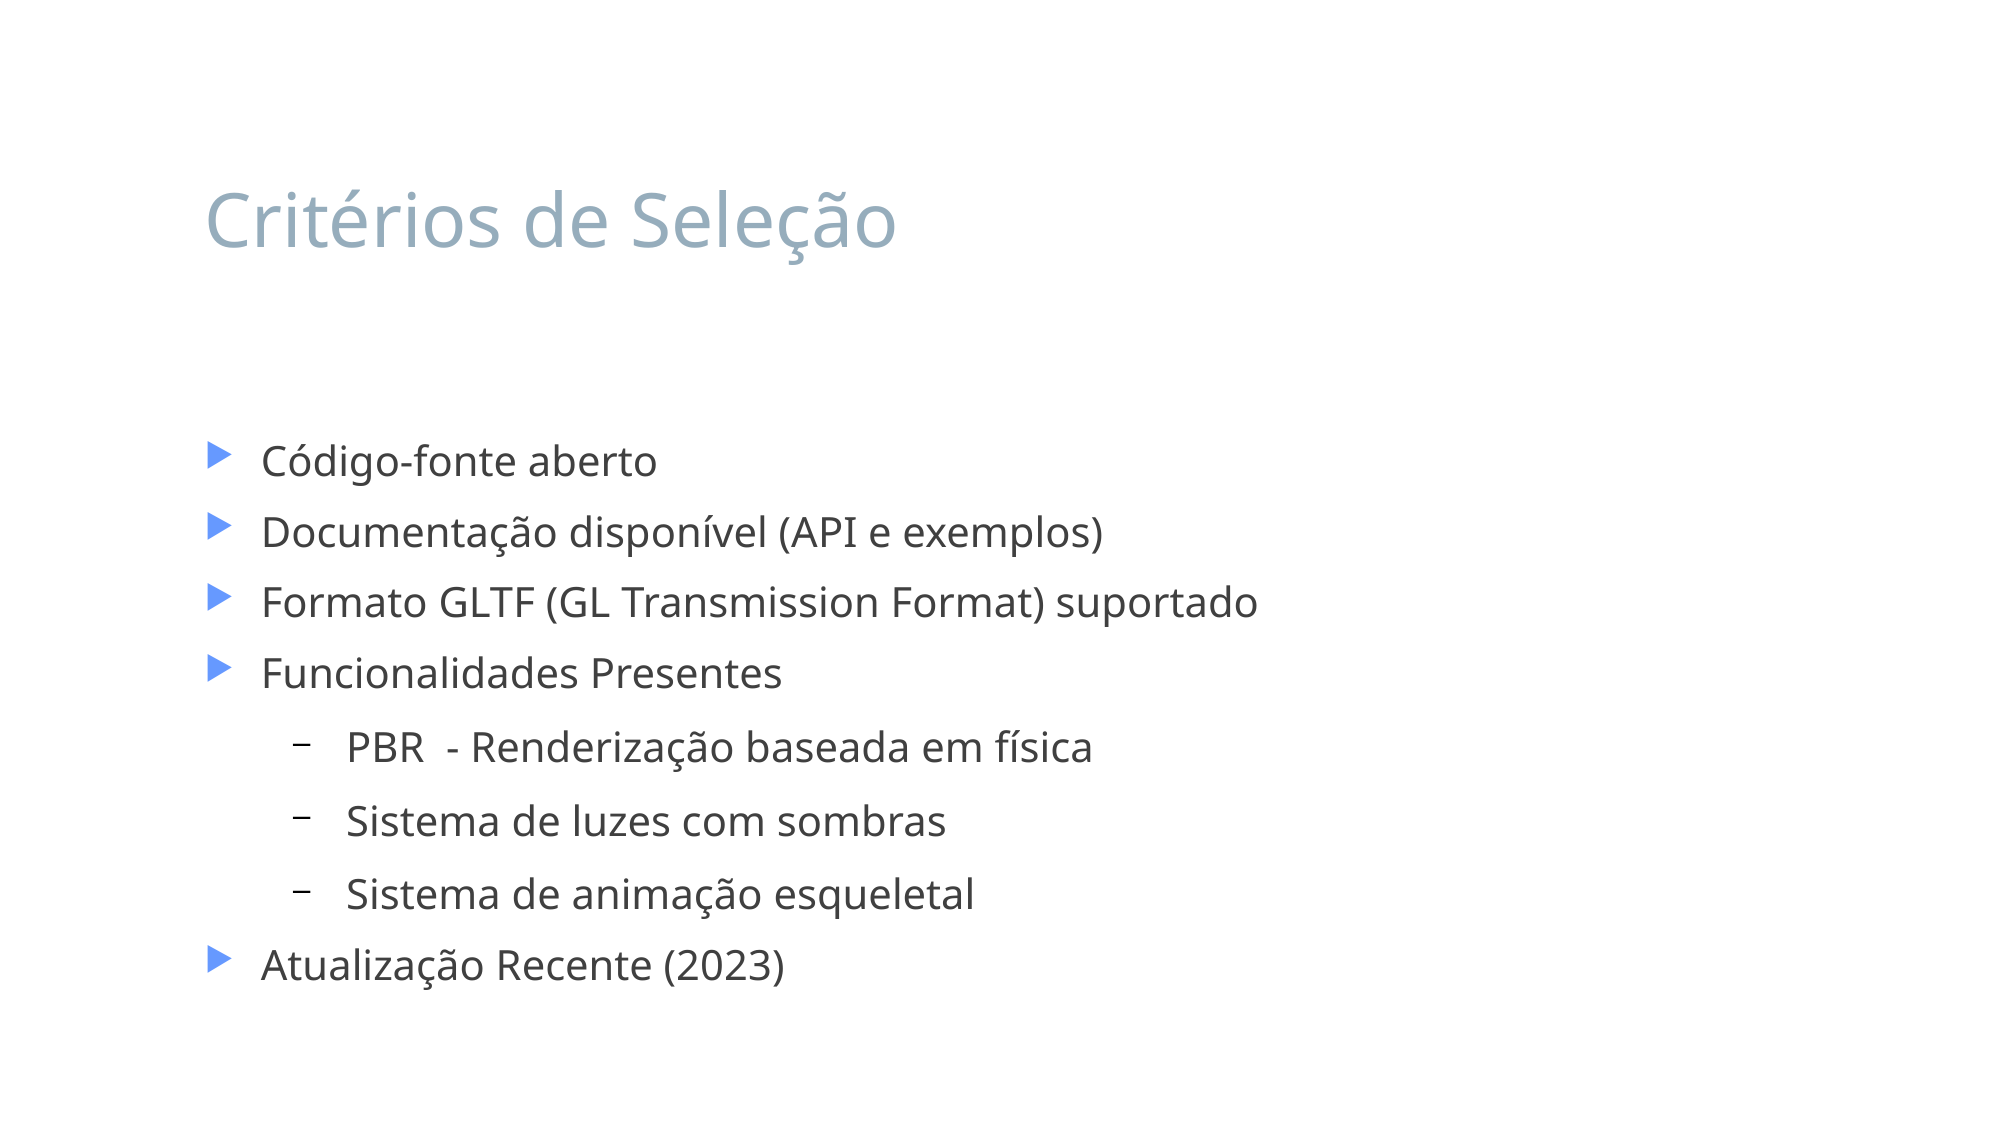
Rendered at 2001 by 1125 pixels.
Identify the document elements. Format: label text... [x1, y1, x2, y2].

title Critérios de Seleção [189, 159, 1627, 276]
list Código-fonte aberto Documentação disponível (API e exemplos) Formato GLTF (GL Transmission Format) suportado Funcionalidades Presentes PBR - Renderização baseada em física Sistema de luzes com sombras Sistema de animação esqueletal Atualização Recente (2023) [189, 427, 1638, 988]
